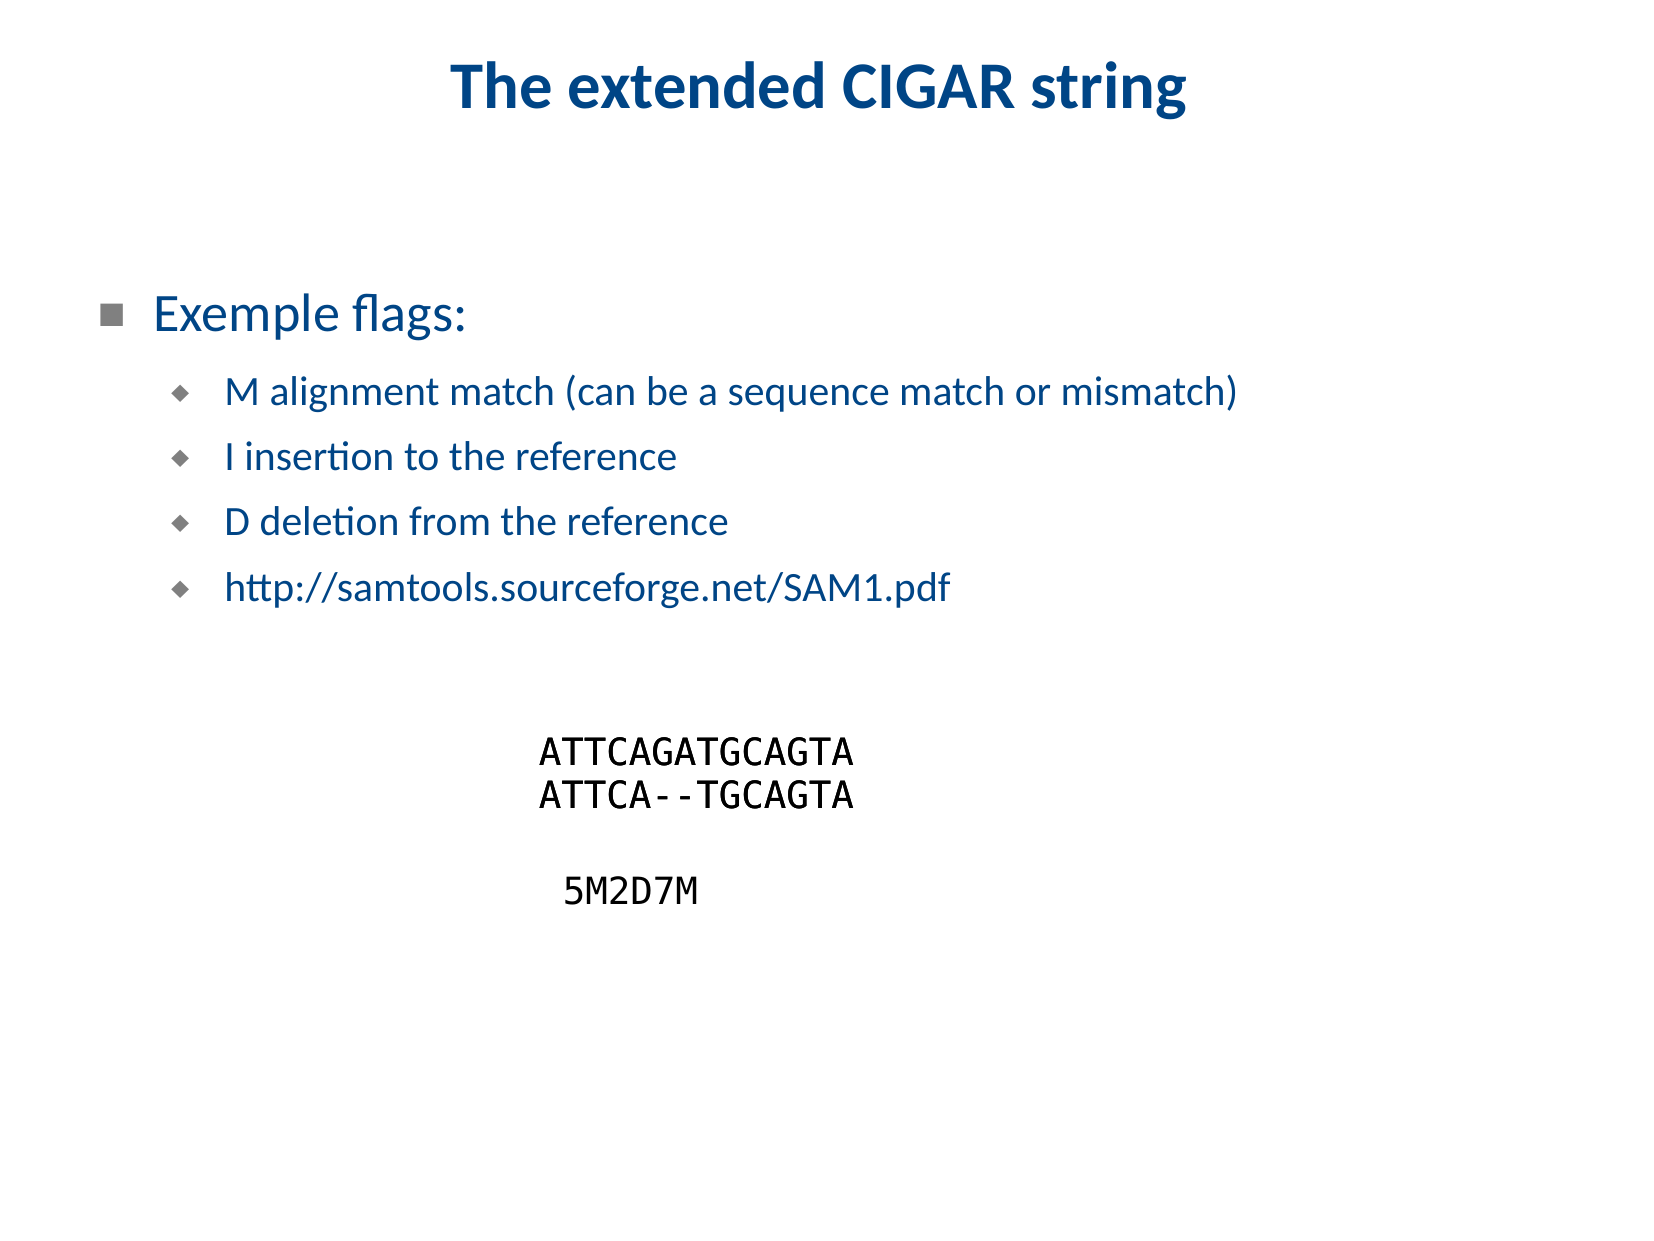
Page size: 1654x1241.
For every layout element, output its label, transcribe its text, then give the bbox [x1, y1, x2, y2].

text_box 5M2D7M [548, 862, 937, 922]
list Exemple flags: M alignment match (can be a sequence match or mismatch) I insertion to the reference D deletion from the reference http://samtools.sourceforge.net/SAM1.pdf [82, 290, 1571, 1109]
text_box ATTCAGATGCAGTA ATTCA--TGCAGTA [524, 723, 913, 827]
title The extended CIGAR string [75, 0, 1564, 196]
